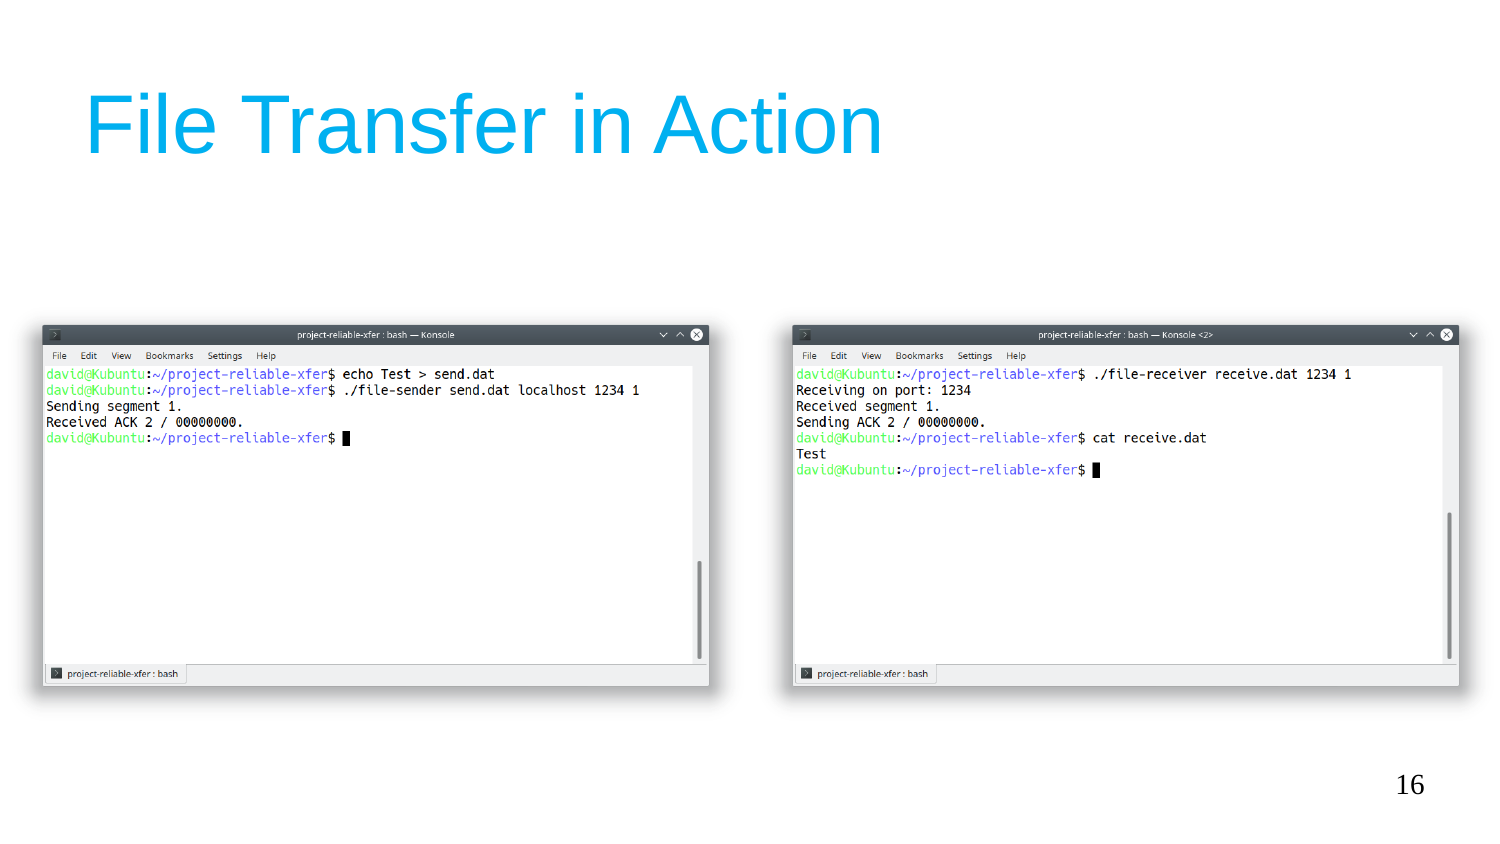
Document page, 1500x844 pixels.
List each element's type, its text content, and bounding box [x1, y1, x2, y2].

title File Transfer in Action [69, 44, 1364, 208]
picture [0, 299, 1500, 728]
